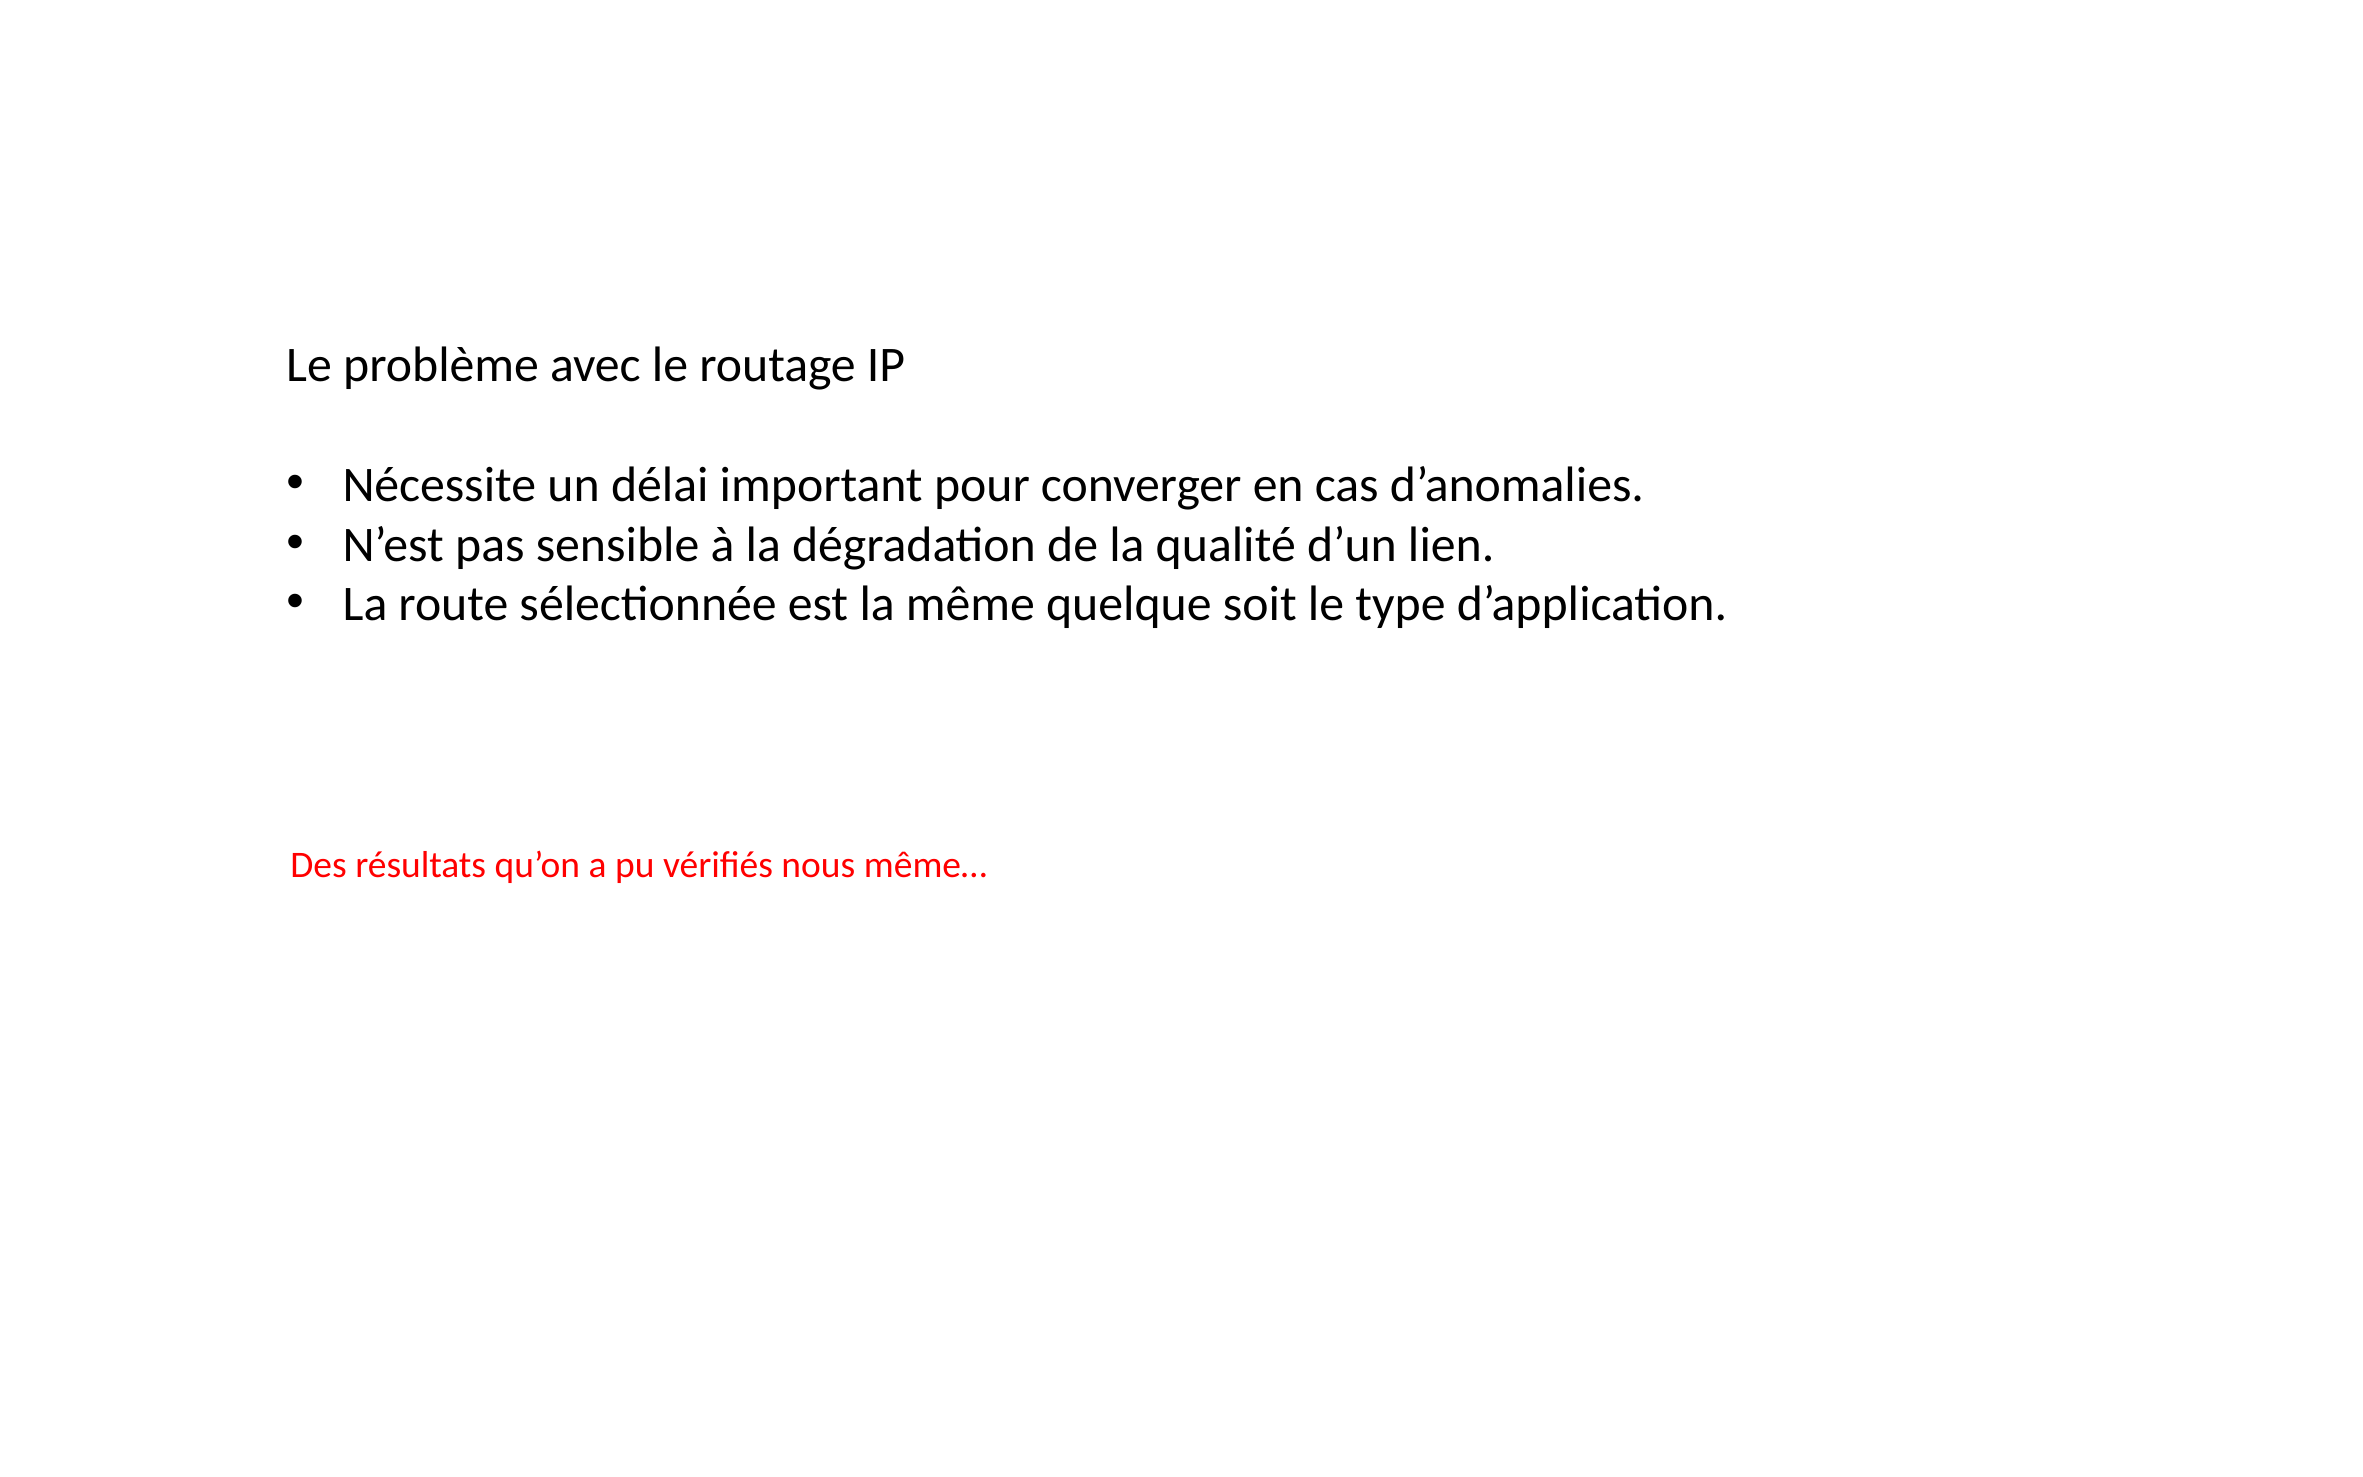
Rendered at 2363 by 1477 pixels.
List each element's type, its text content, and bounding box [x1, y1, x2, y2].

text_box Le problème avec le routage IP Nécessite un délai important pour converger en cas d’anomalies. N’est pas sensible à la dégradation de la qualité d’un lien. La route sélectionnée est la même quelque soit le type d’application. [271, 324, 2197, 698]
text_box Des résultats qu’on a pu vérifiés nous même… [275, 832, 1004, 893]
